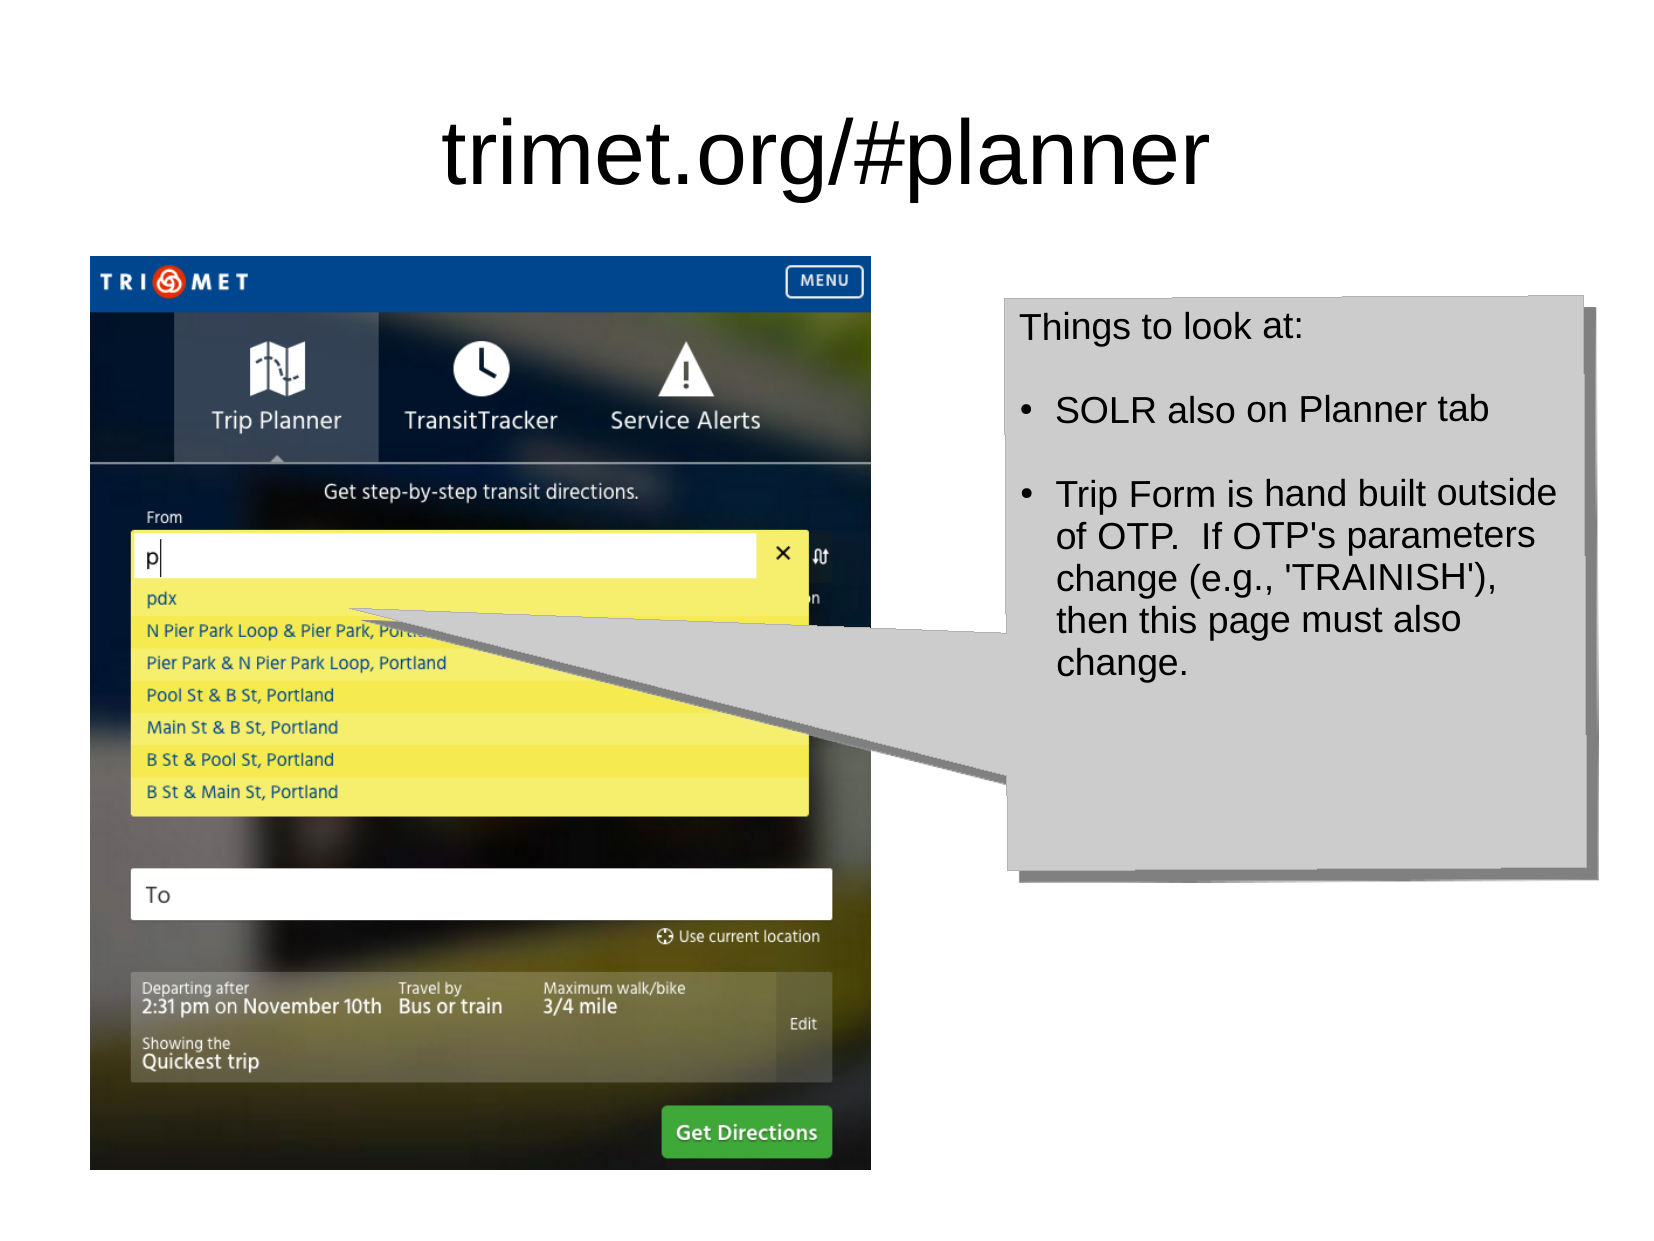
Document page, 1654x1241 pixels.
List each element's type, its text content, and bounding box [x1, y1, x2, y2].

picture [90, 256, 871, 1171]
title trimet.org/#planner [82, 49, 1571, 257]
text_box Things to look at: SOLR also on Planner tab Trip Form is hand built outside of OTP. If OTP's parameters change (e.g., 'TRAINISH'), then this page must also change. [349, 295, 1587, 871]
